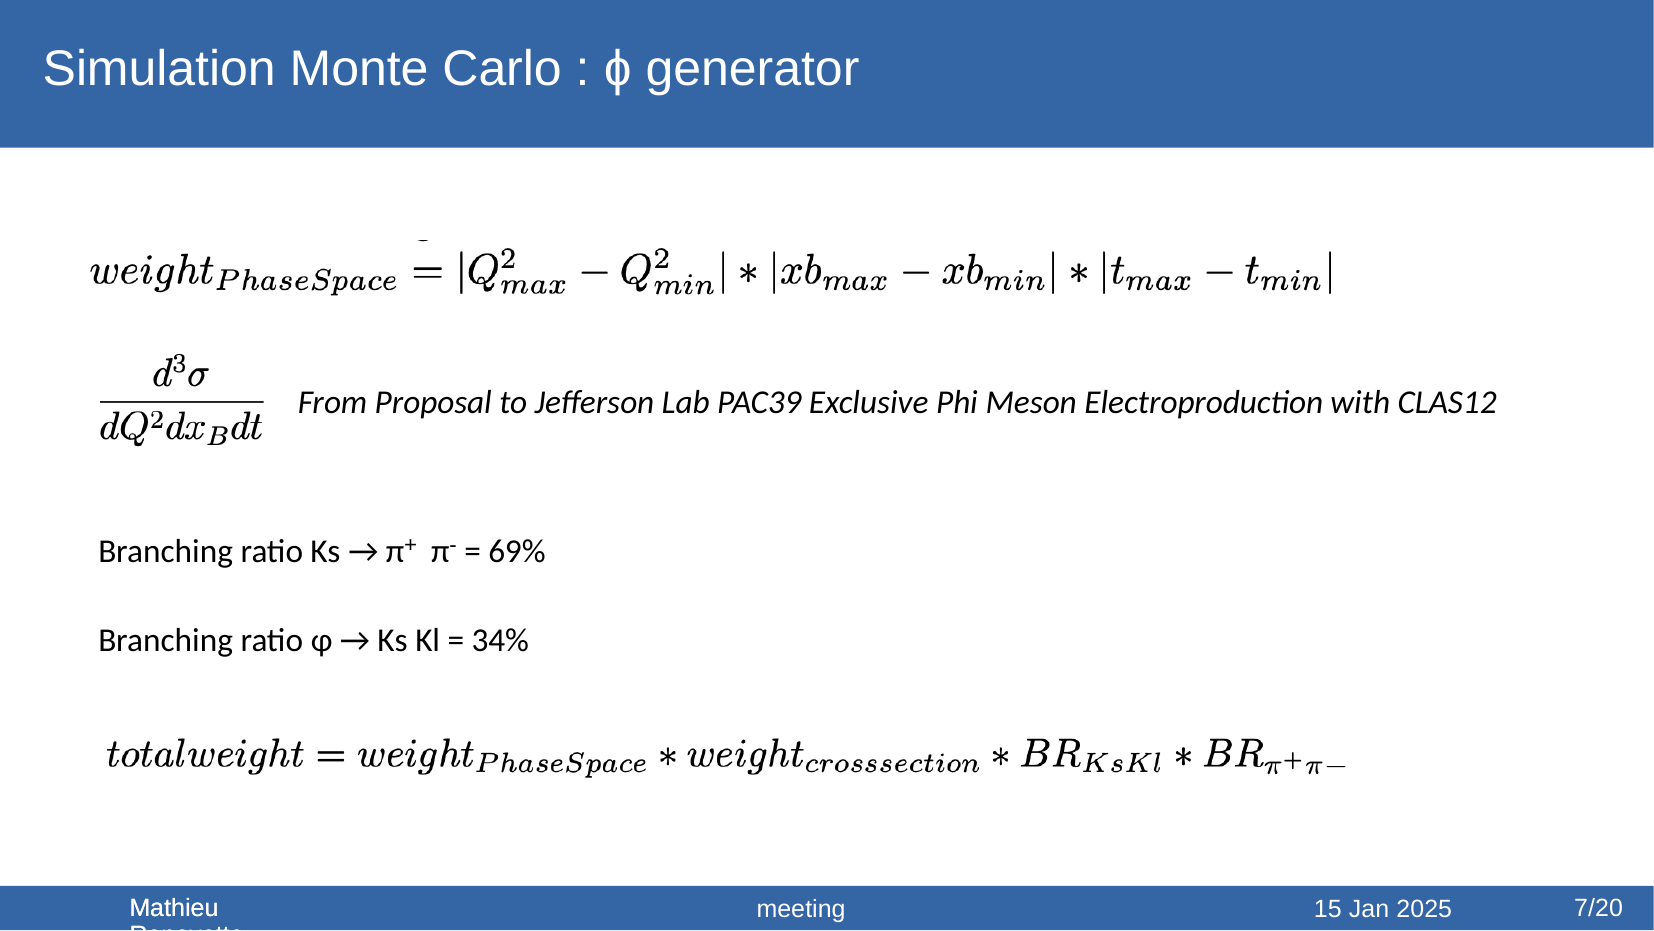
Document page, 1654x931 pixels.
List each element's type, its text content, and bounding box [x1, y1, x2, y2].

picture [83, 703, 1359, 810]
text_box Branching ratio Ks → π+ π- = 69% [83, 522, 783, 578]
text_box [0, 0, 1654, 148]
text_box 7/20 [1559, 885, 1654, 930]
text_box [226, 885, 1654, 931]
picture [79, 240, 1355, 314]
picture [43, 342, 294, 469]
text_box [0, 885, 131, 931]
text_box From Proposal to Jeﬀerson Lab PAC39 Exclusive Phi Meson Electroproduction with CLAS12 [282, 372, 1654, 429]
text_box Simulation Monte Carlo : ɸ generator [27, 32, 966, 106]
text_box Branching ratio ɸ → Ks Kl = 34% [83, 610, 783, 666]
text_box meeting [734, 887, 953, 931]
text_box Mathieu Ronayette [114, 885, 355, 929]
text_box 15 Jan 2025 [1299, 887, 1536, 931]
